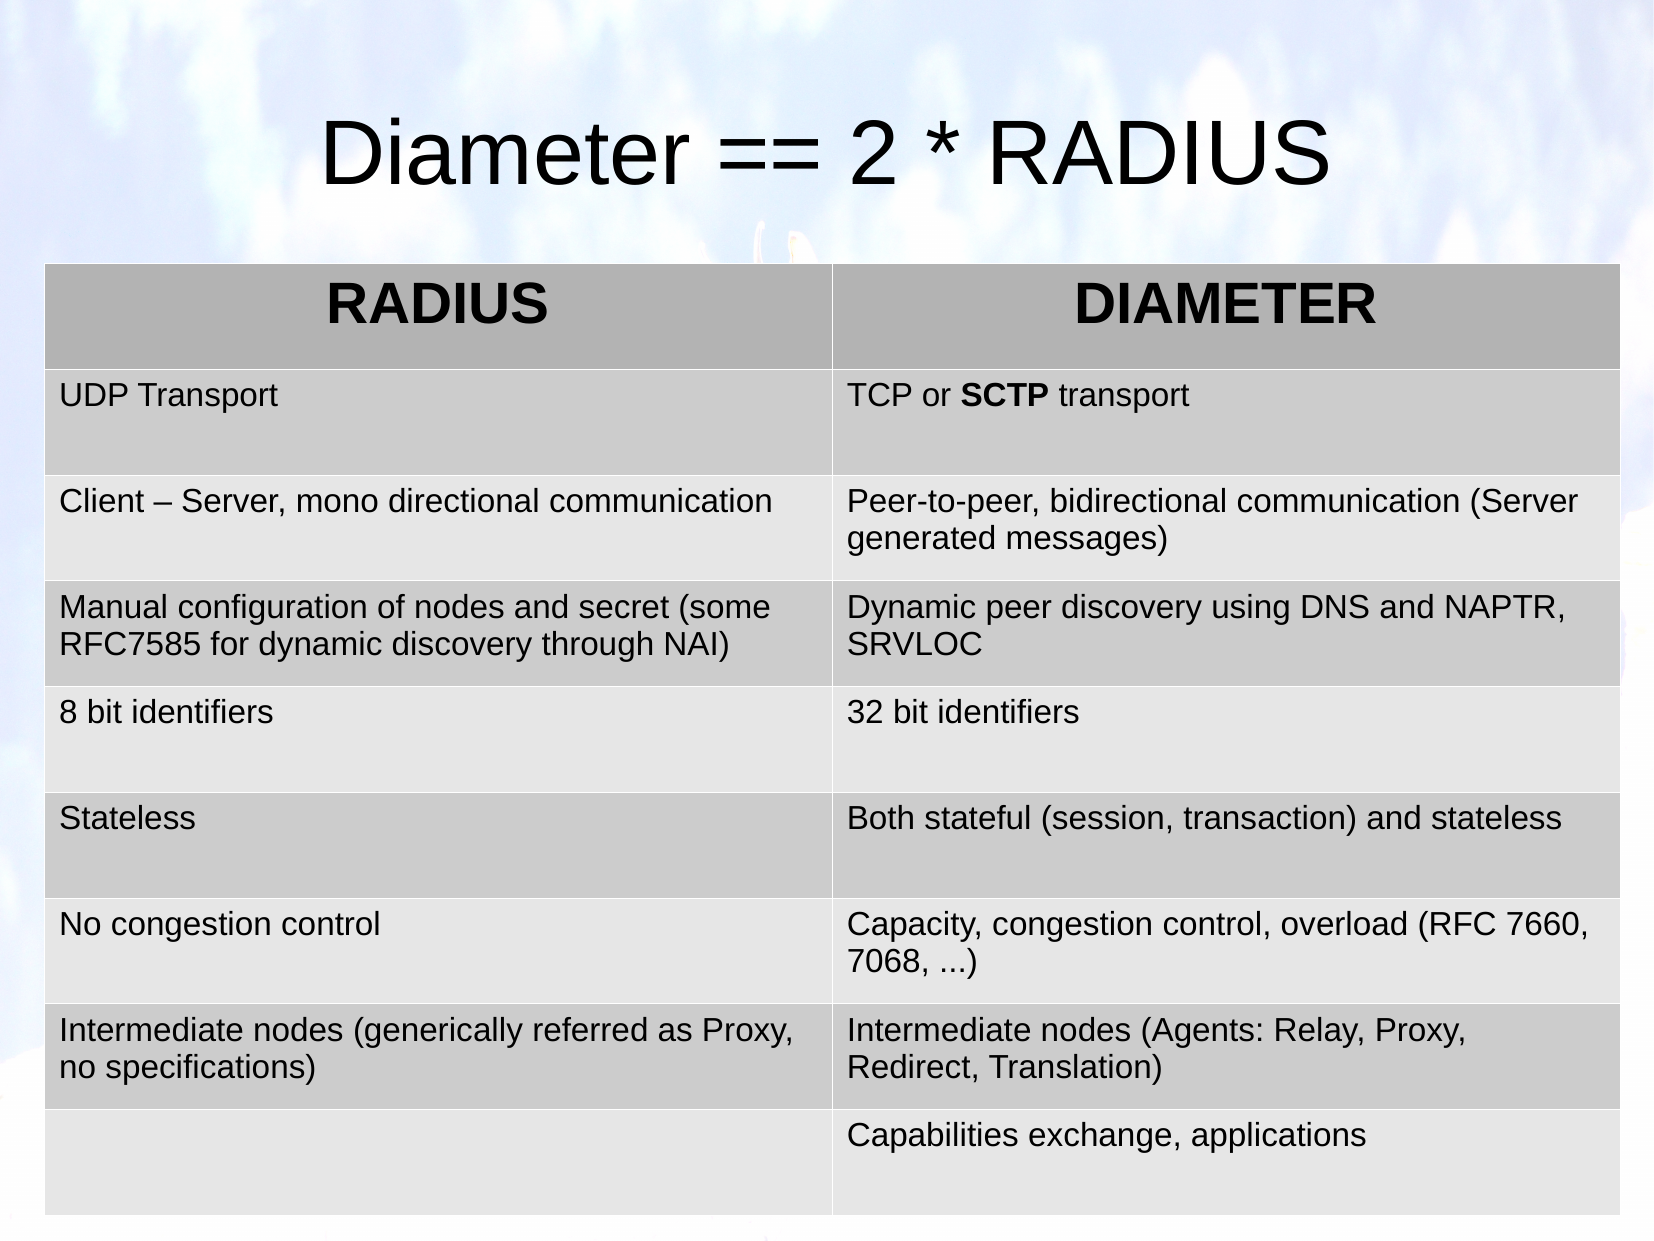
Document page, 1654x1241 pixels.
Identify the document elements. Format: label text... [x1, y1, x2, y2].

table_cell 32 bit identifiers [833, 687, 1620, 792]
title Diameter == 2 * RADIUS [82, 49, 1571, 257]
table_cell Stateless [45, 793, 832, 898]
table_cell Intermediate nodes (Agents: Relay, Proxy, Redirect, Translation) [833, 1004, 1620, 1109]
table_cell Client – Server, mono directional communication [45, 476, 832, 580]
table_cell [45, 1110, 832, 1215]
table_cell No congestion control [45, 899, 832, 1003]
table_cell TCP or SCTP transport [833, 370, 1620, 475]
table_cell Peer-to-peer, bidirectional communication (Server generated messages) [833, 476, 1620, 580]
table_cell Capacity, congestion control, overload (RFC 7660, 7068, ...) [833, 899, 1620, 1003]
table_cell Both stateful (session, transaction) and stateless [833, 793, 1620, 898]
table_cell 8 bit identifiers [45, 687, 832, 792]
table_cell Manual configuration of nodes and secret (some RFC7585 for dynamic discovery through NAI) [45, 581, 832, 686]
table_cell Capabilities exchange, applications [833, 1110, 1620, 1215]
table_cell Dynamic peer discovery using DNS and NAPTR, SRVLOC [833, 581, 1620, 686]
table_header DIAMETER [833, 264, 1620, 369]
picture [0, 0, 1654, 1241]
table_header RADIUS [45, 264, 832, 369]
table_cell Intermediate nodes (generically referred as Proxy, no specifications) [45, 1004, 832, 1109]
table_cell UDP Transport [45, 370, 832, 475]
